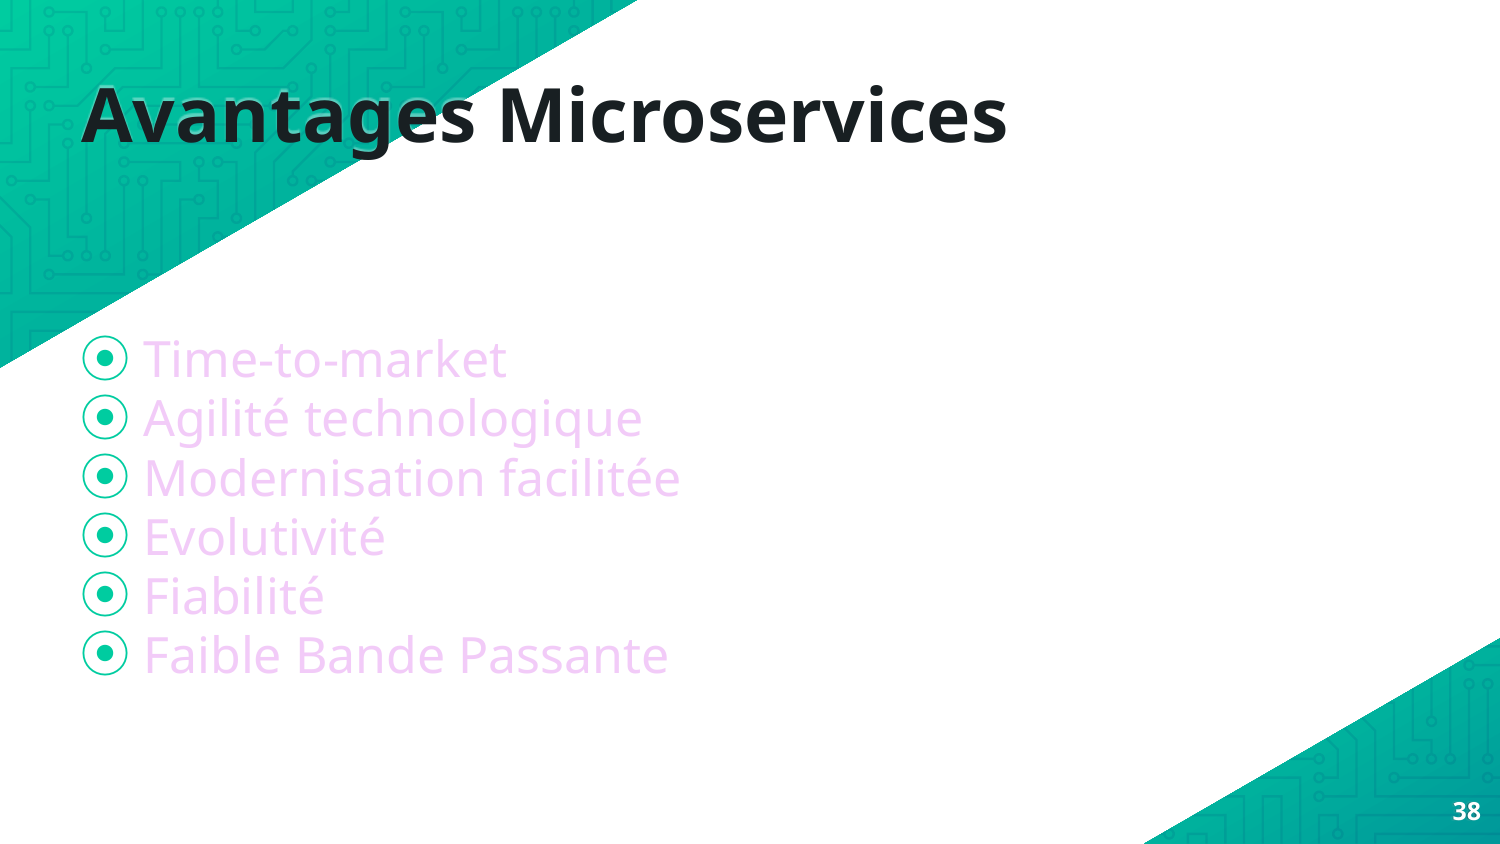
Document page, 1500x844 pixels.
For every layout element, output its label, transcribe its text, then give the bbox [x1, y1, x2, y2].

list Modernisation facilitée [68, 437, 1288, 496]
list Evolutivité [68, 496, 1288, 555]
slide_number <numéro> [1391, 779, 1482, 844]
list Fiabilité [68, 555, 1288, 614]
list Agilité technologique [68, 377, 1288, 437]
list Time-to-market [68, 318, 1288, 377]
title Avantages Microservices [81, 78, 1301, 160]
list Faible Bande Passante [68, 614, 1288, 701]
